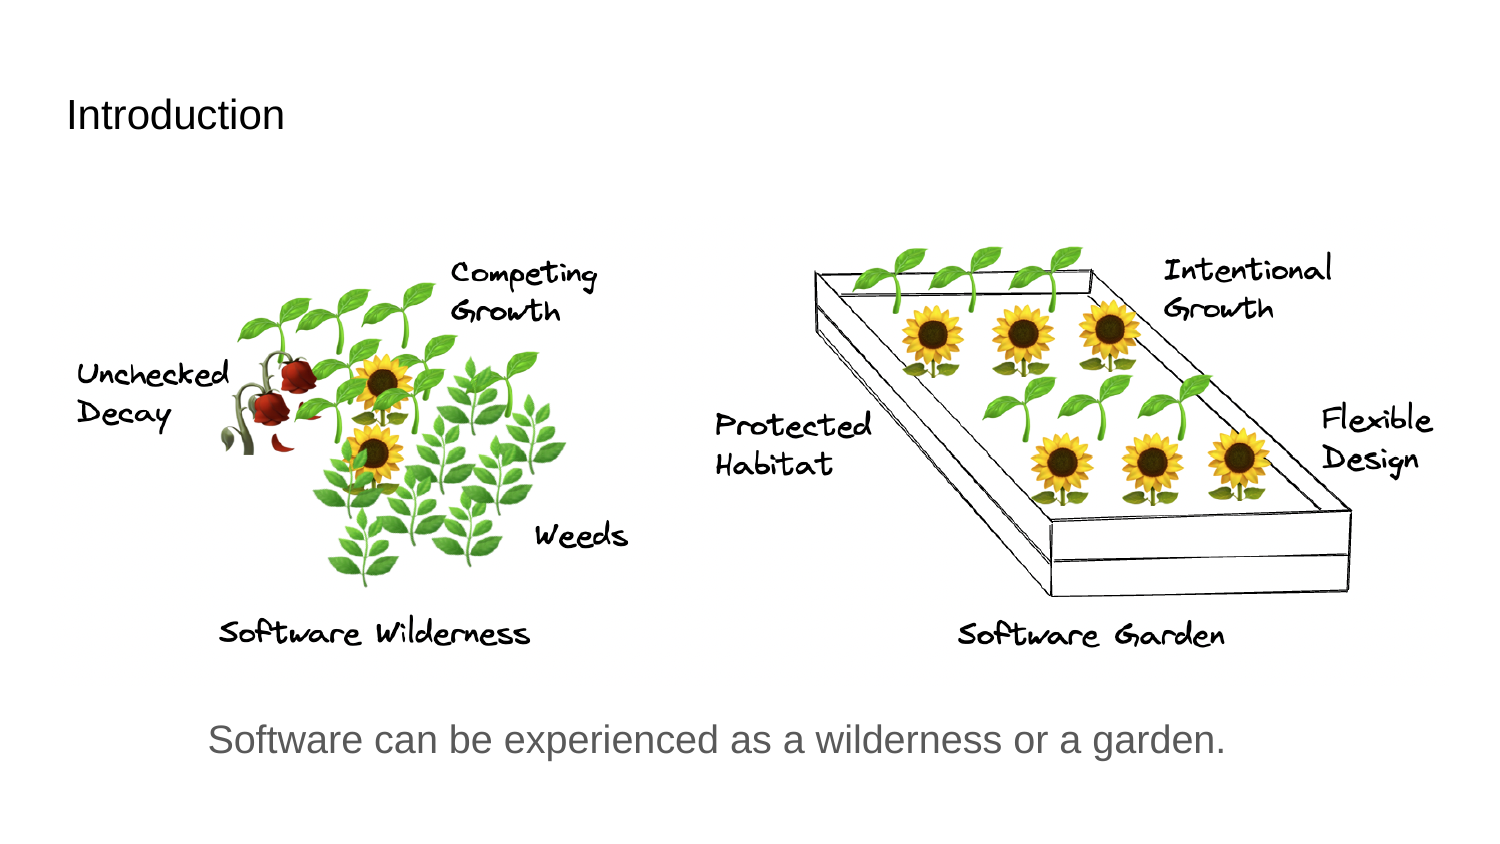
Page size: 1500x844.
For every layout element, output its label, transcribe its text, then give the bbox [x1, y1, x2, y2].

text_box Introduction [51, 72, 1449, 199]
picture [51, 216, 1449, 686]
list Software can be experienced as a wilderness or a garden. [192, 702, 1308, 767]
